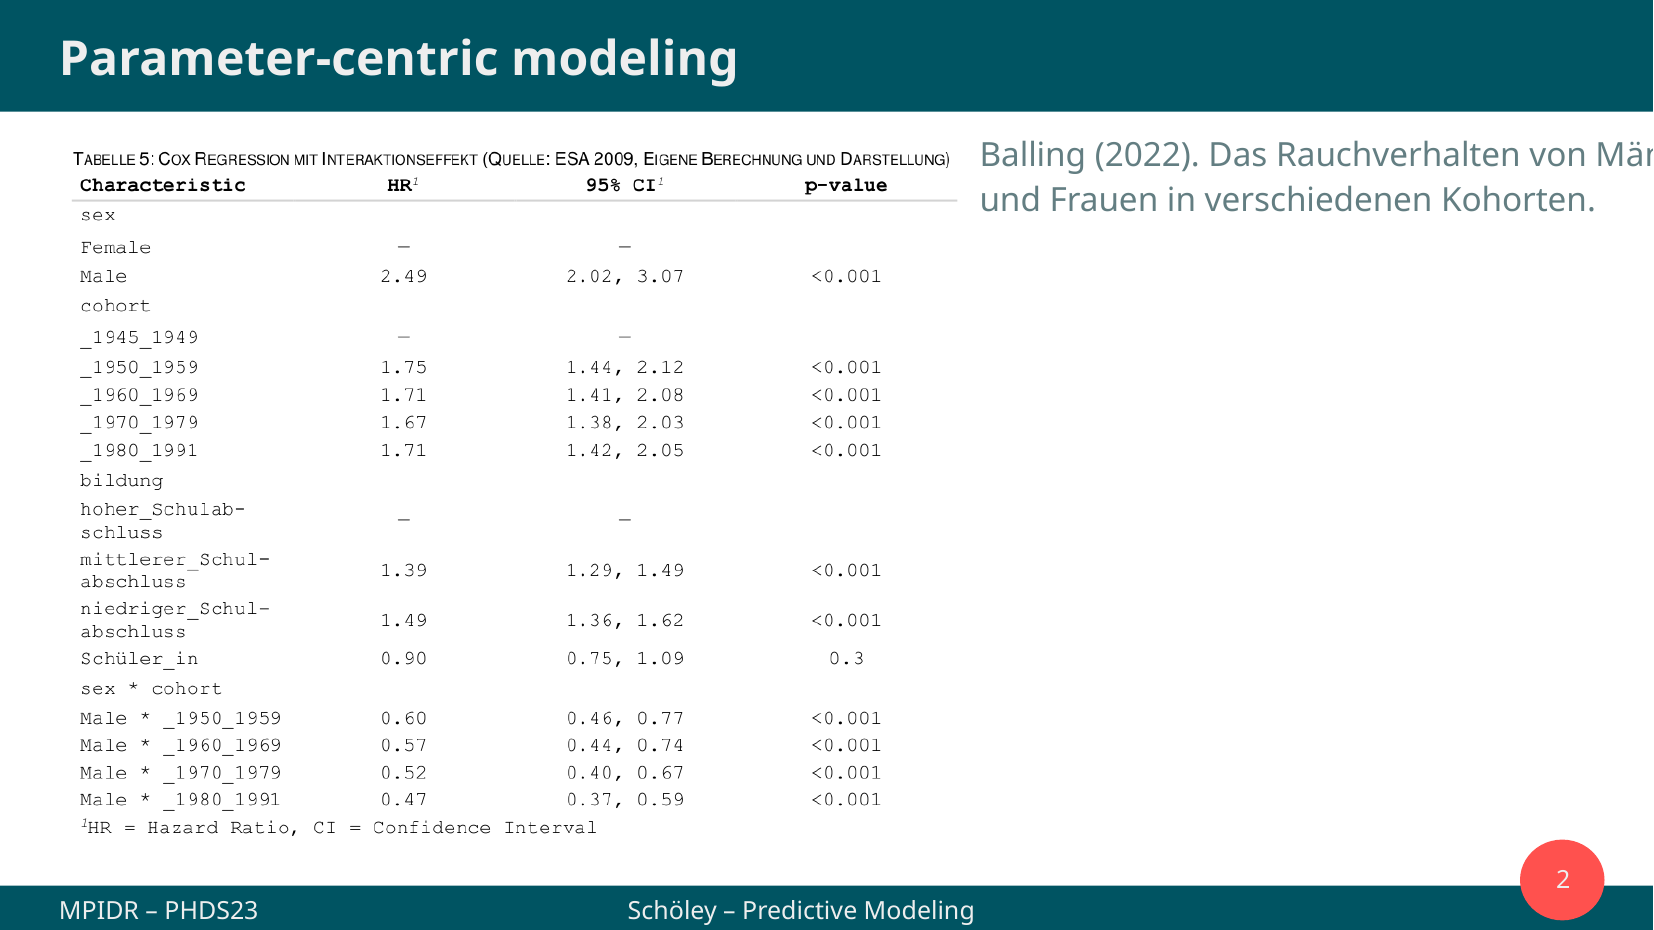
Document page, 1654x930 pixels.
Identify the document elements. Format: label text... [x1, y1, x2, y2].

picture [61, 141, 961, 844]
text_box Balling (2022). Das Rauchverhalten von Männern und Frauen in verschiedenen Kohorten. [964, 123, 1634, 216]
title Parameter-centric modeling [58, 0, 1594, 117]
